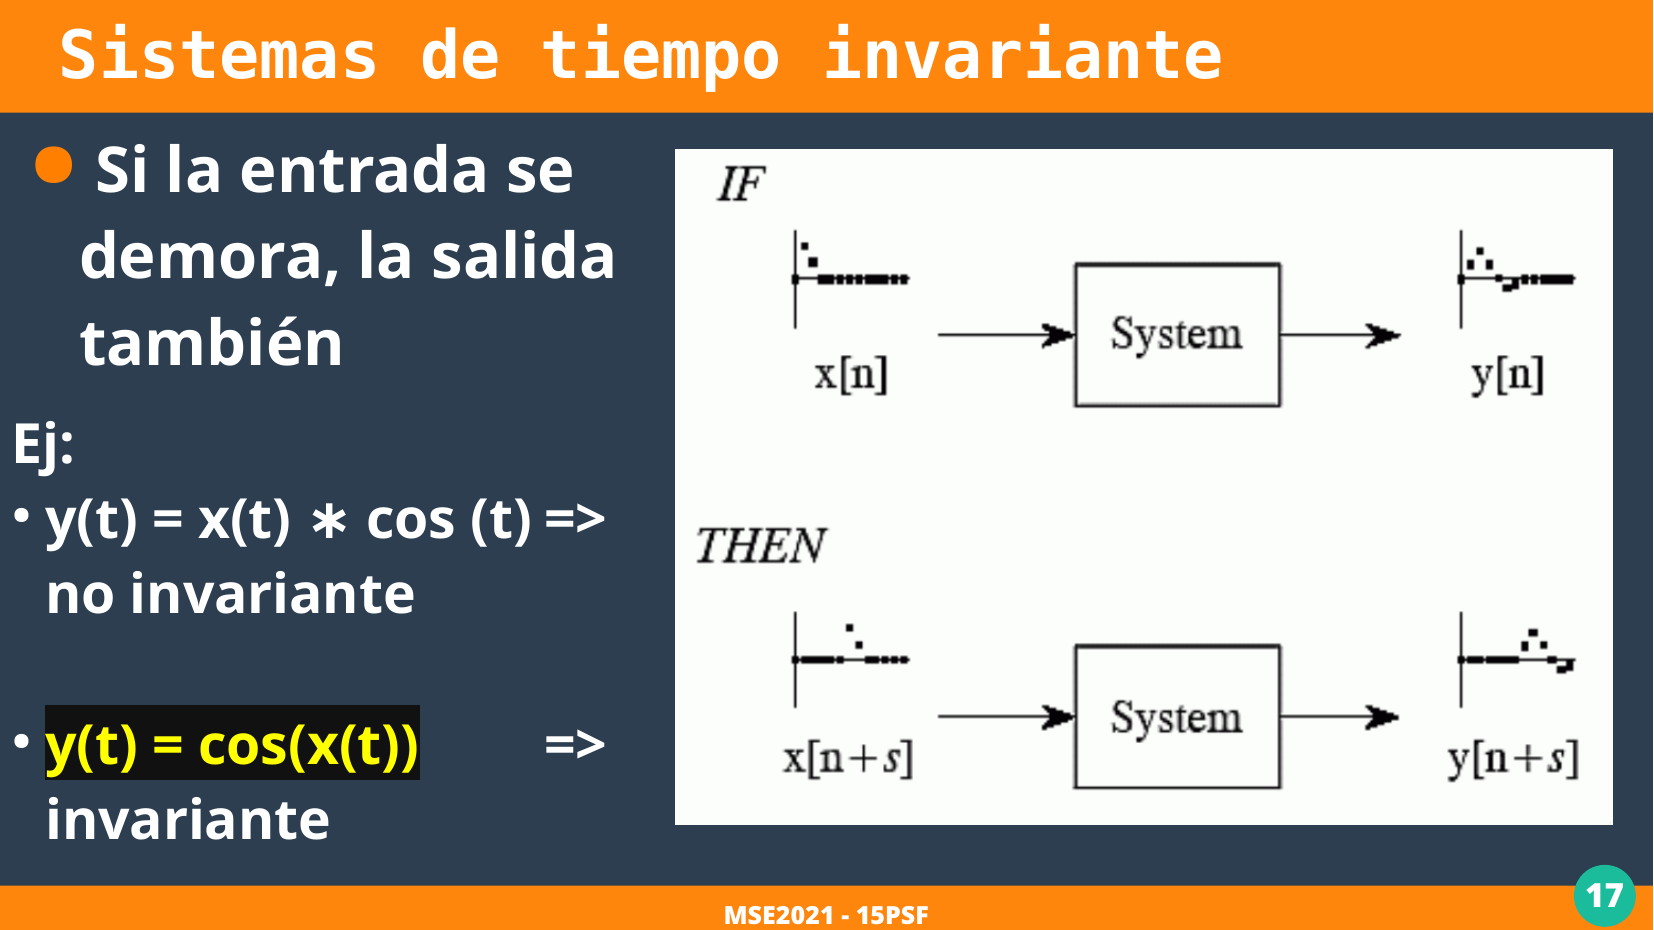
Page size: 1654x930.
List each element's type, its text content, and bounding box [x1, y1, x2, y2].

list Si la entrada se demora, la salida también Ej: y(t) = x(t) ∗ cos (t) => no invariante y(t) = cos(x(t)) => invariante [11, 125, 638, 863]
title Sistemas de tiempo invariante [58, 16, 1594, 76]
picture [675, 149, 1613, 826]
